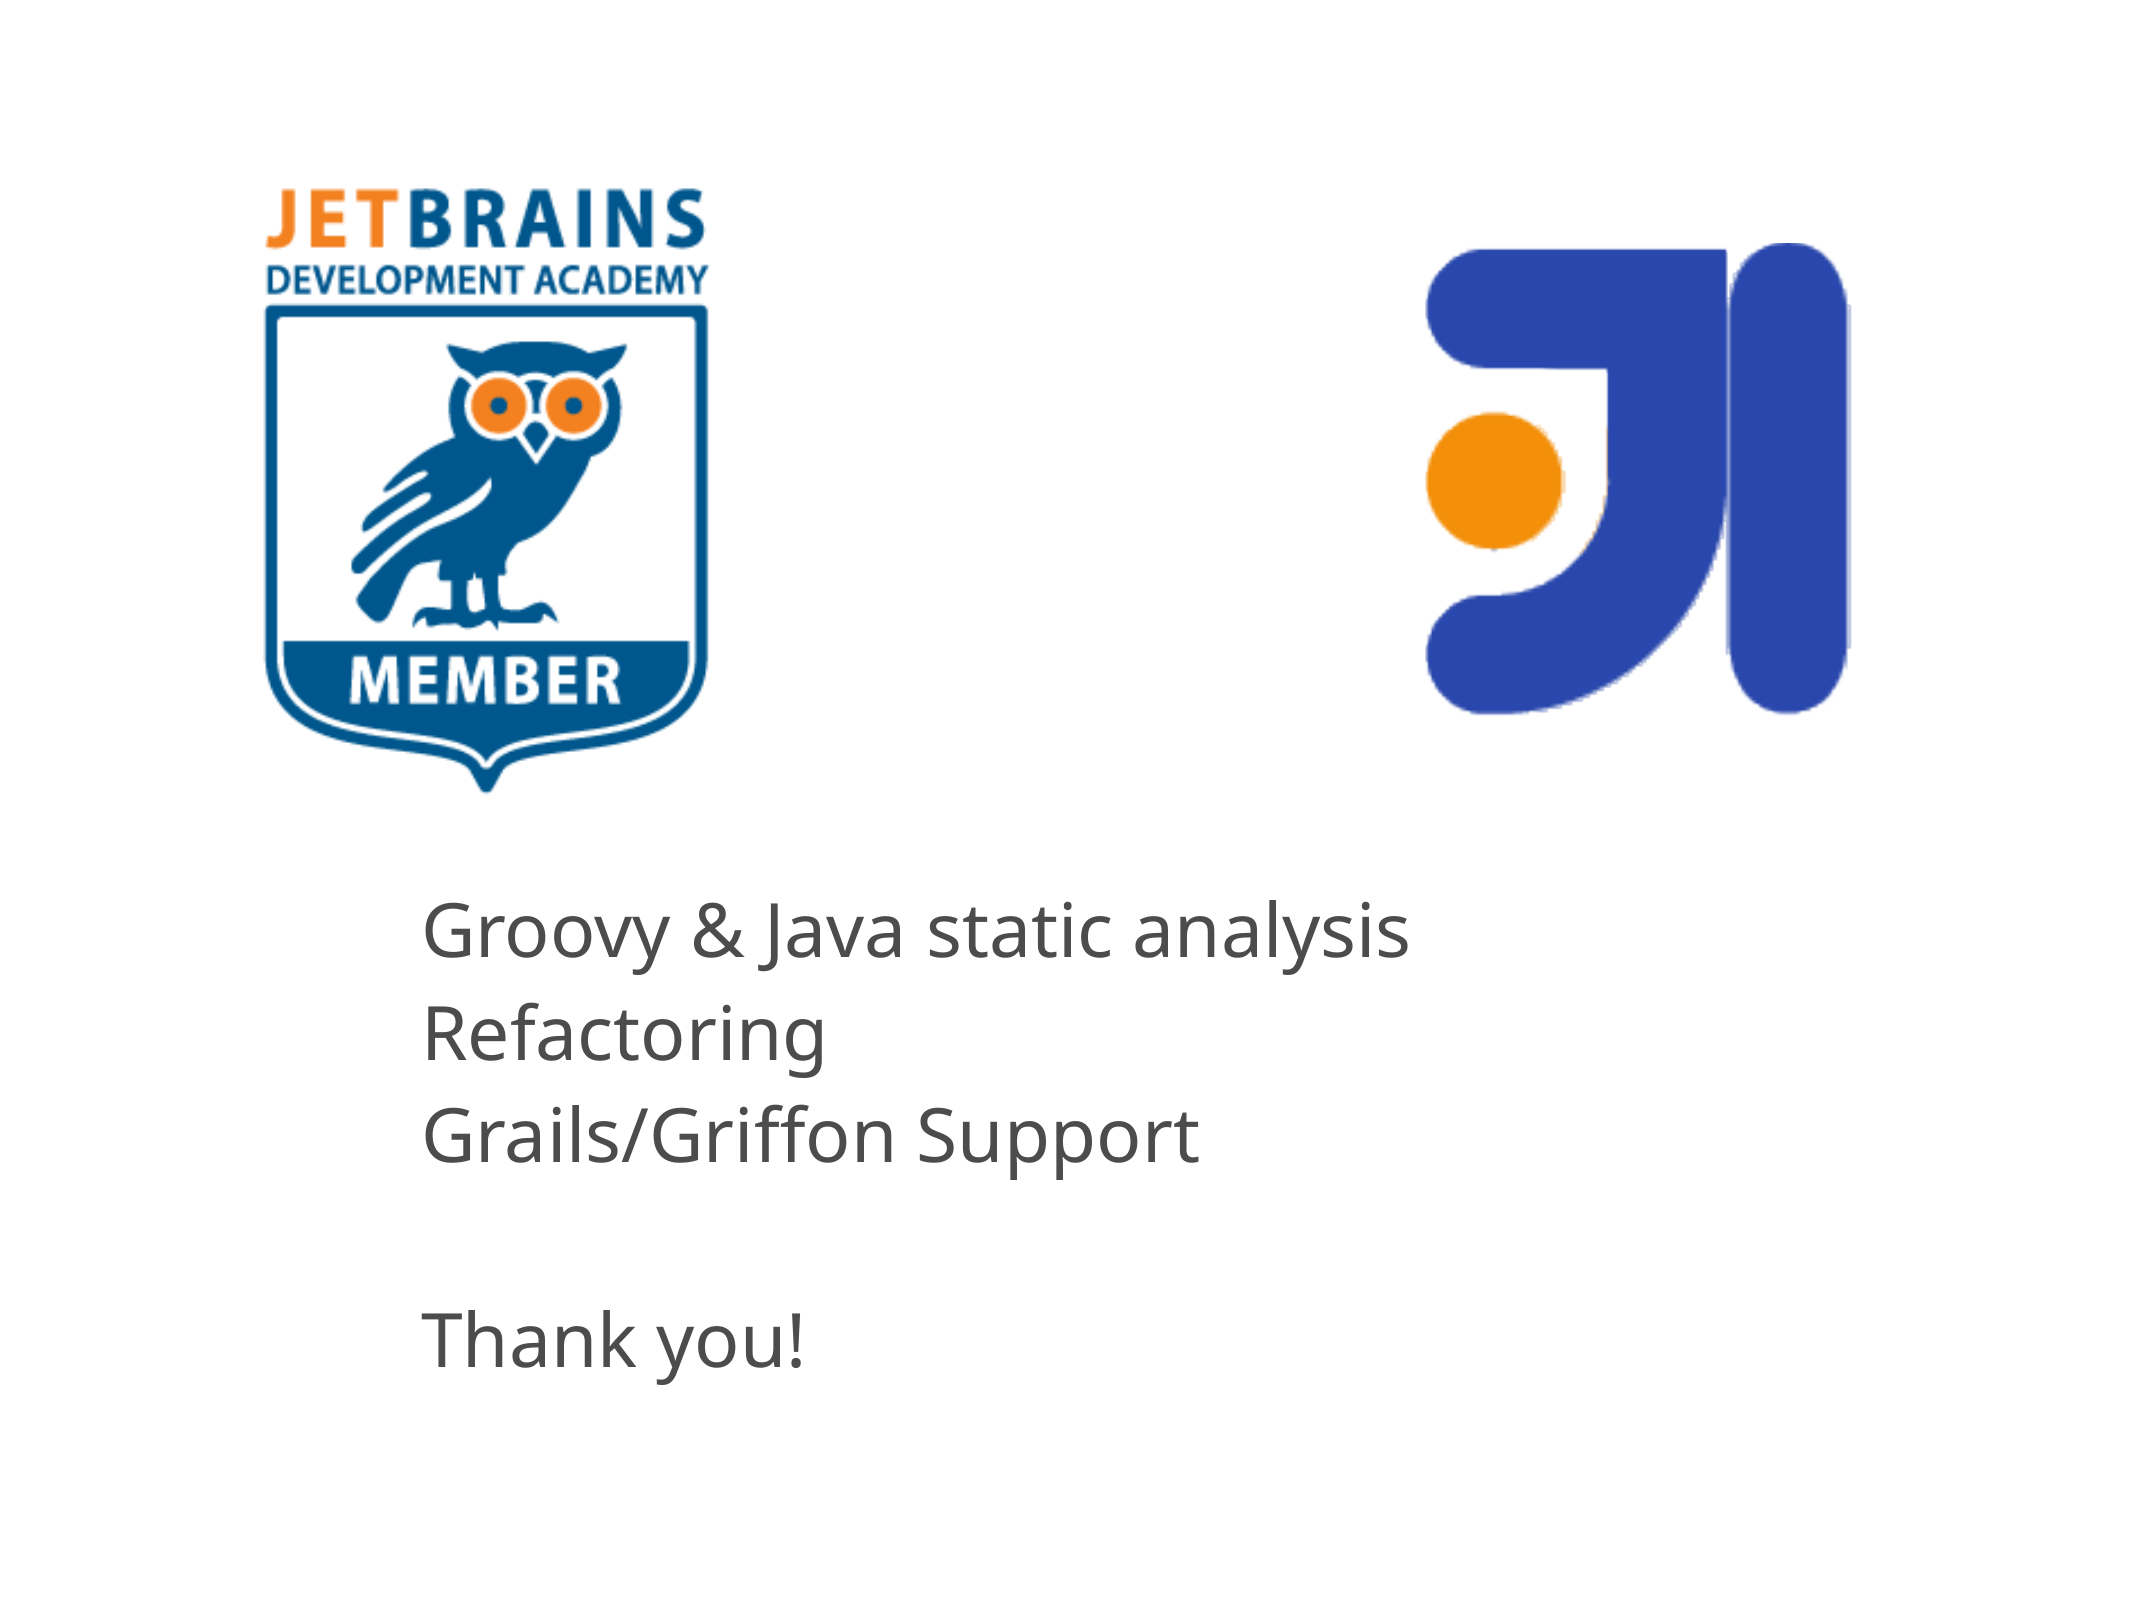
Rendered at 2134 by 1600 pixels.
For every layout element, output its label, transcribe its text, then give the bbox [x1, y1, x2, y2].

picture [1425, 243, 1876, 741]
text_box Groovy & Java static analysis Refactoring Grails/Griffon Support Thank you! [421, 848, 1986, 1419]
picture [262, 187, 713, 797]
